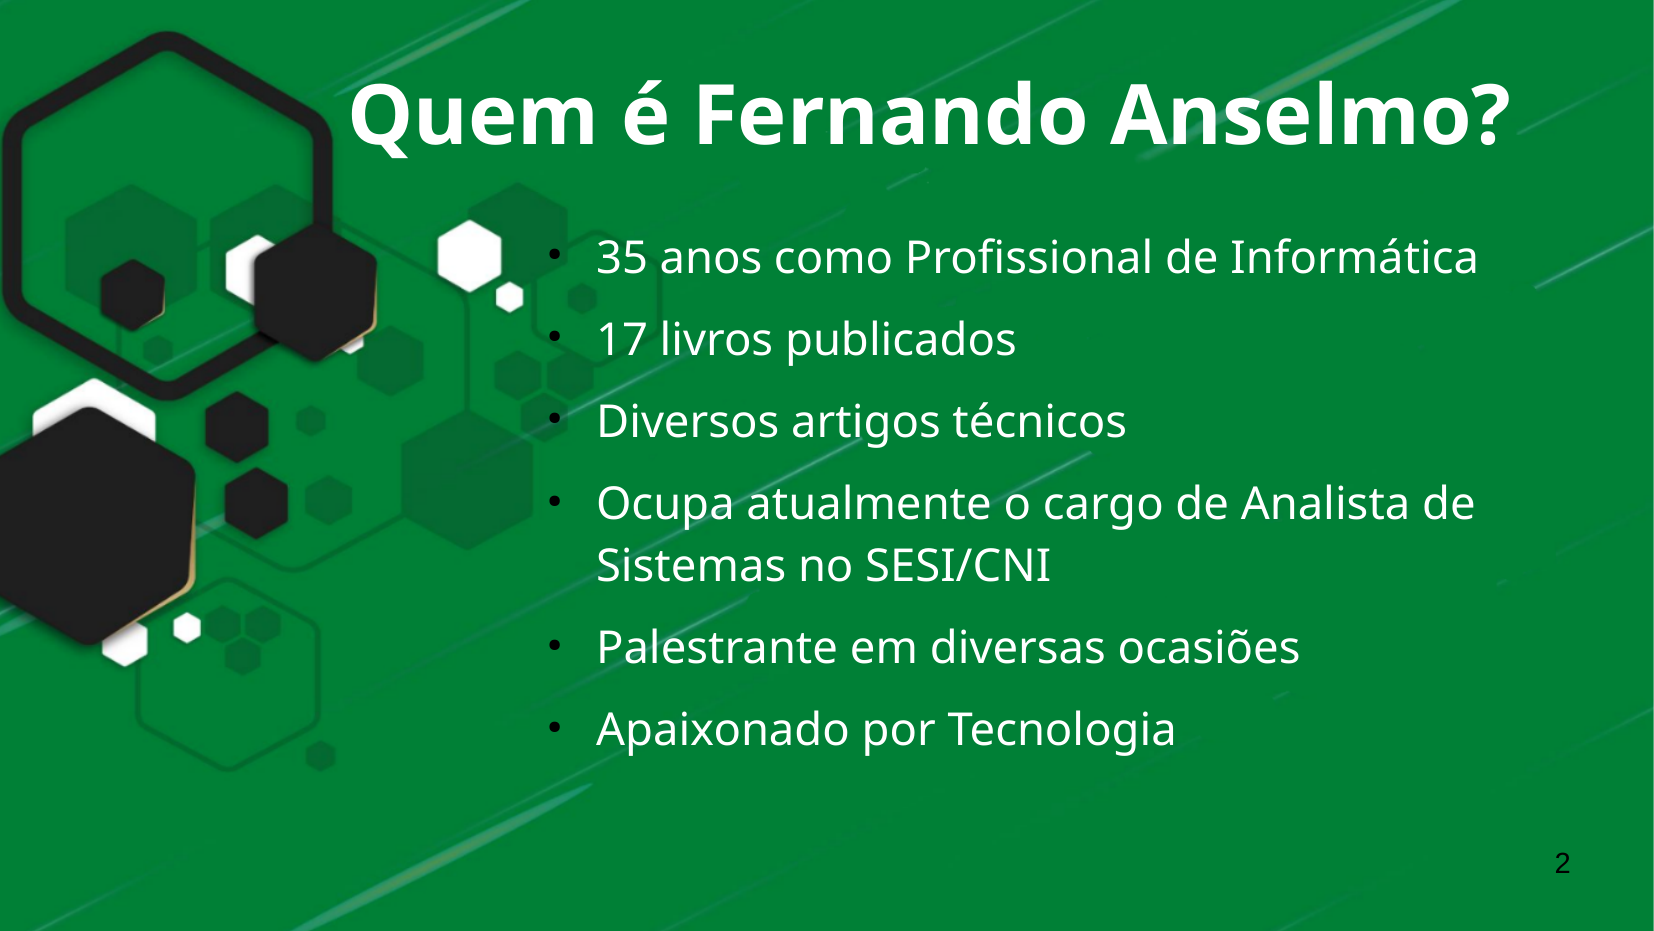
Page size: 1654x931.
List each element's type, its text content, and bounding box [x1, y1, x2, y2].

picture [0, 0, 1654, 931]
title Quem é Fernando Anselmo? [265, 35, 1595, 189]
list 35 anos como Profissional de Informática 17 livros publicados Diversos artigos técnicos Ocupa atualmente o cargo de Analista de Sistemas no SESI/CNI Palestrante em diversas ocasiões Apaixonado por Tecnologia [531, 224, 1625, 764]
